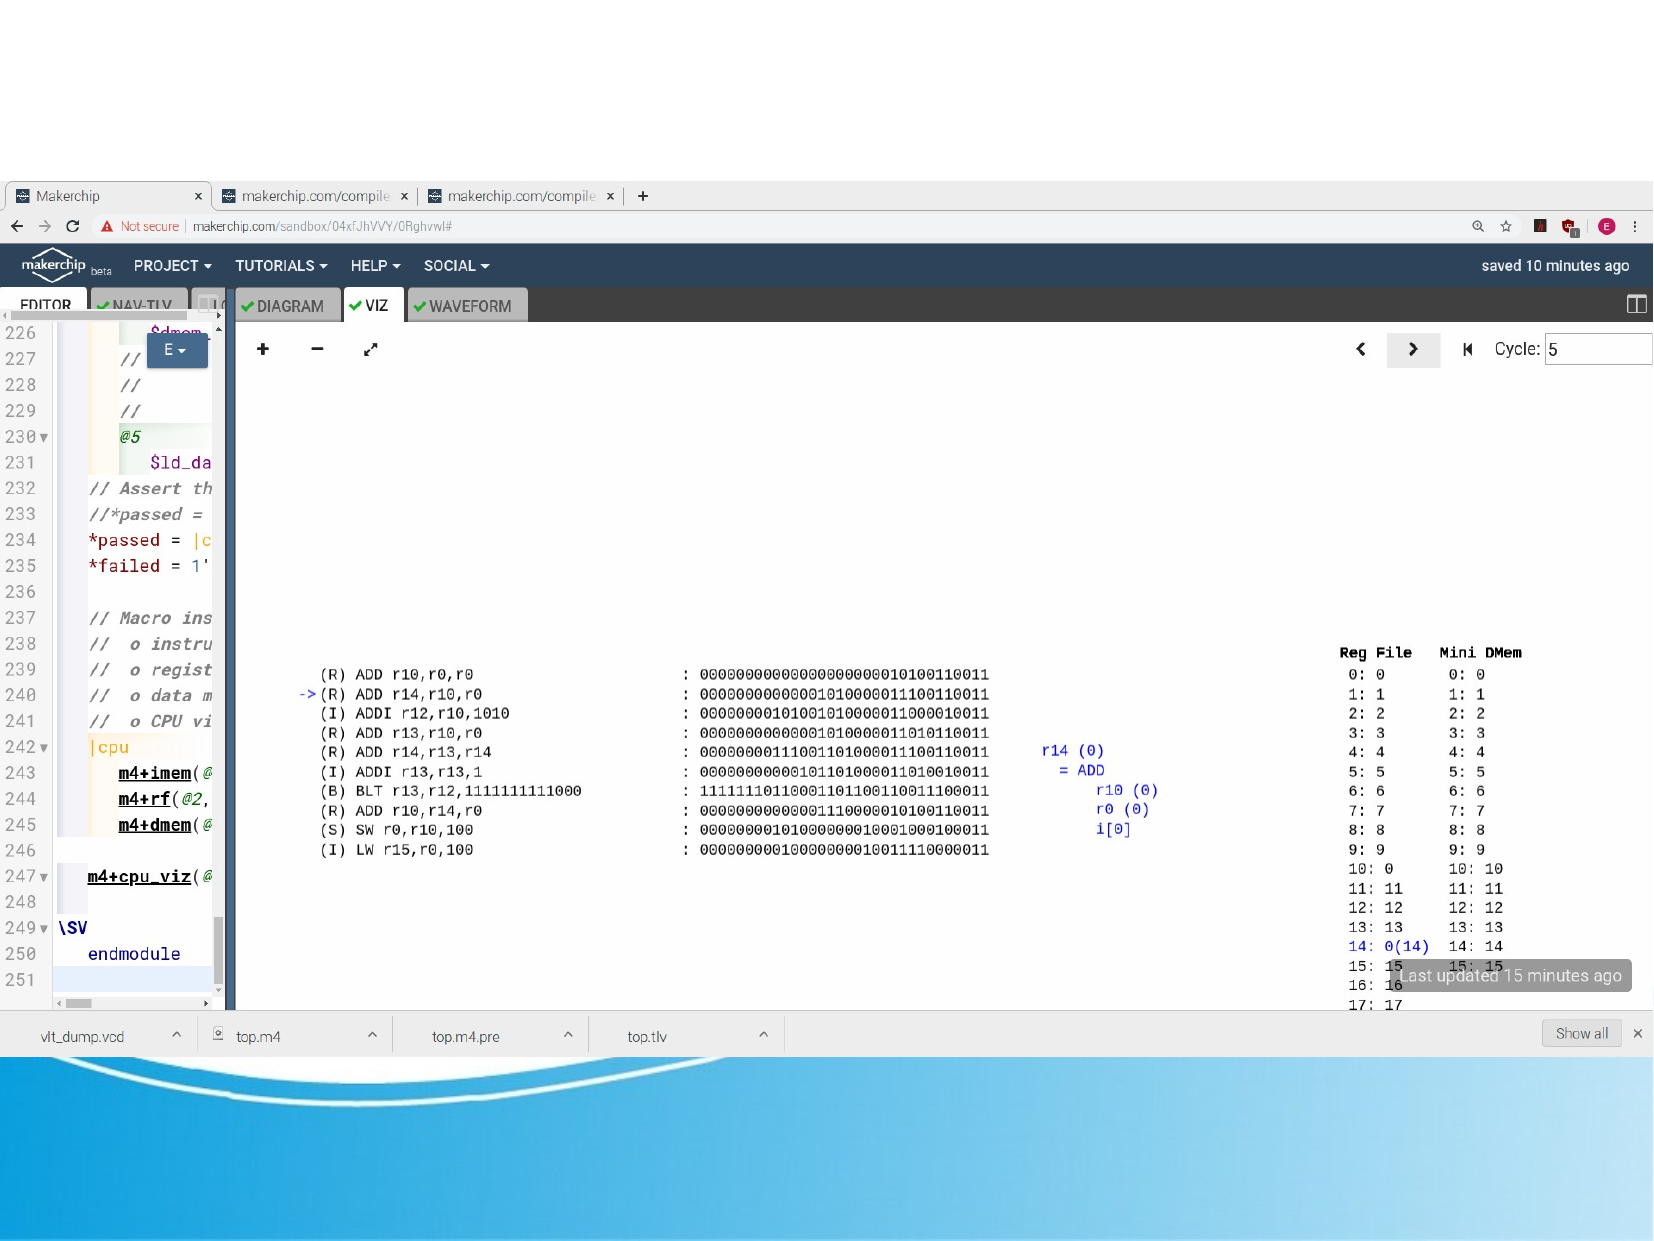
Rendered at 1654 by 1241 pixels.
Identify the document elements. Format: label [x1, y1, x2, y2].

picture [0, 181, 1654, 1241]
